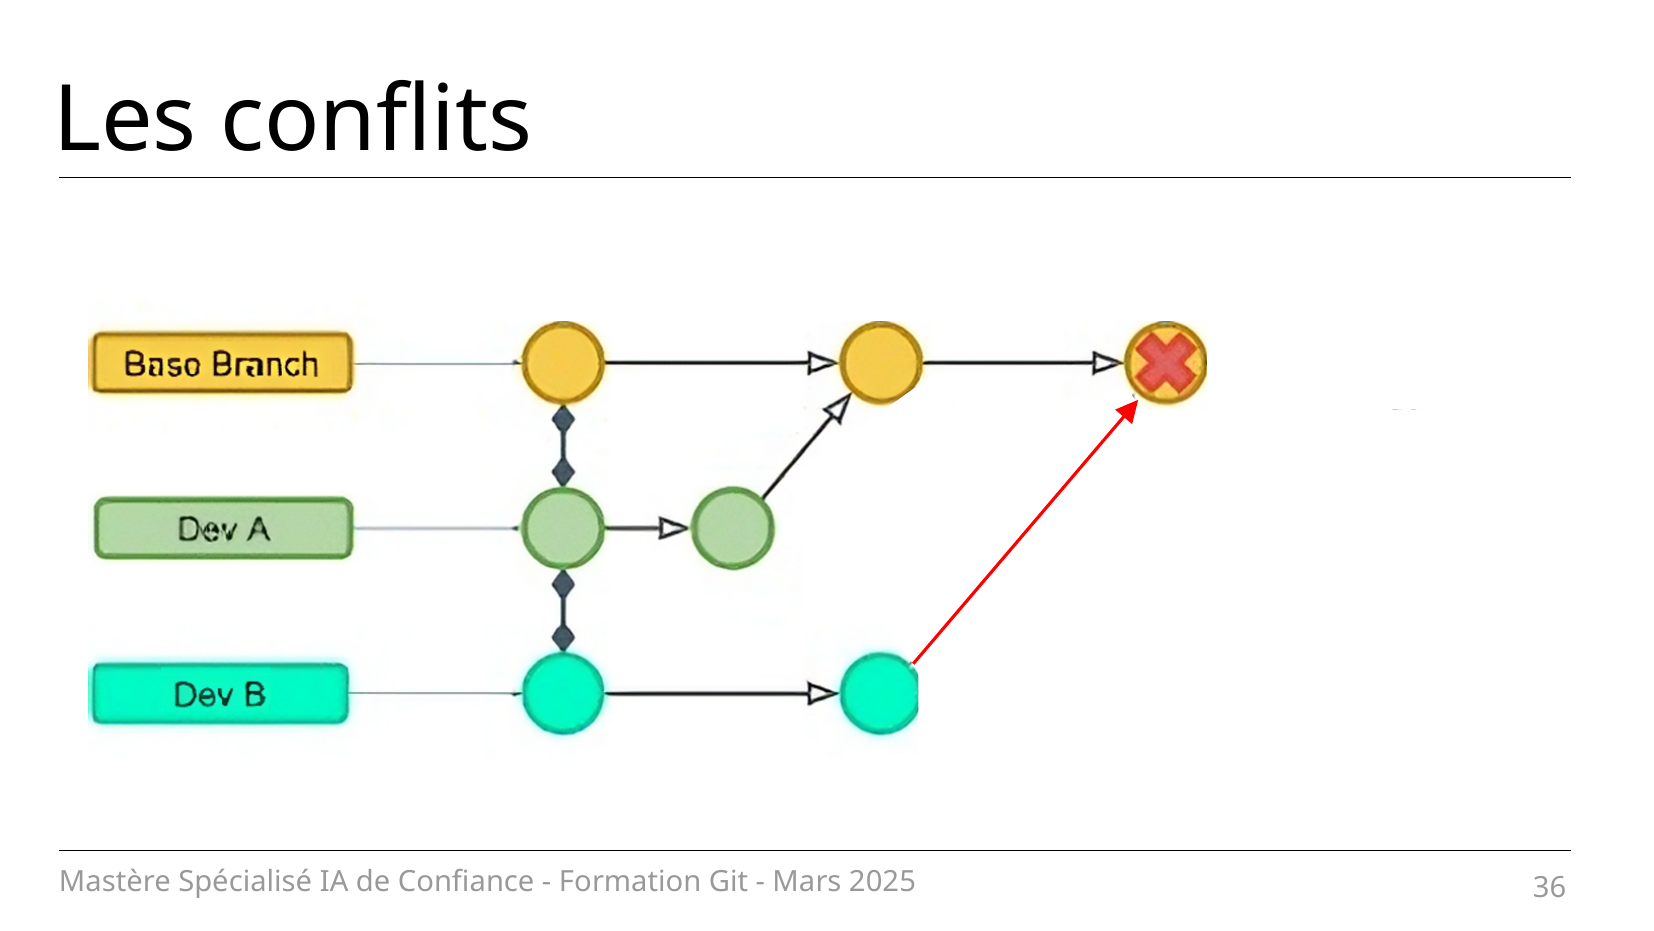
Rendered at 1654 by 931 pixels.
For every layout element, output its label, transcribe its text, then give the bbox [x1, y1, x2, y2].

text_box [442, 232, 1536, 821]
picture [88, 236, 1207, 821]
text_box [782, 377, 1136, 663]
title Les conflits [53, 37, 1542, 193]
